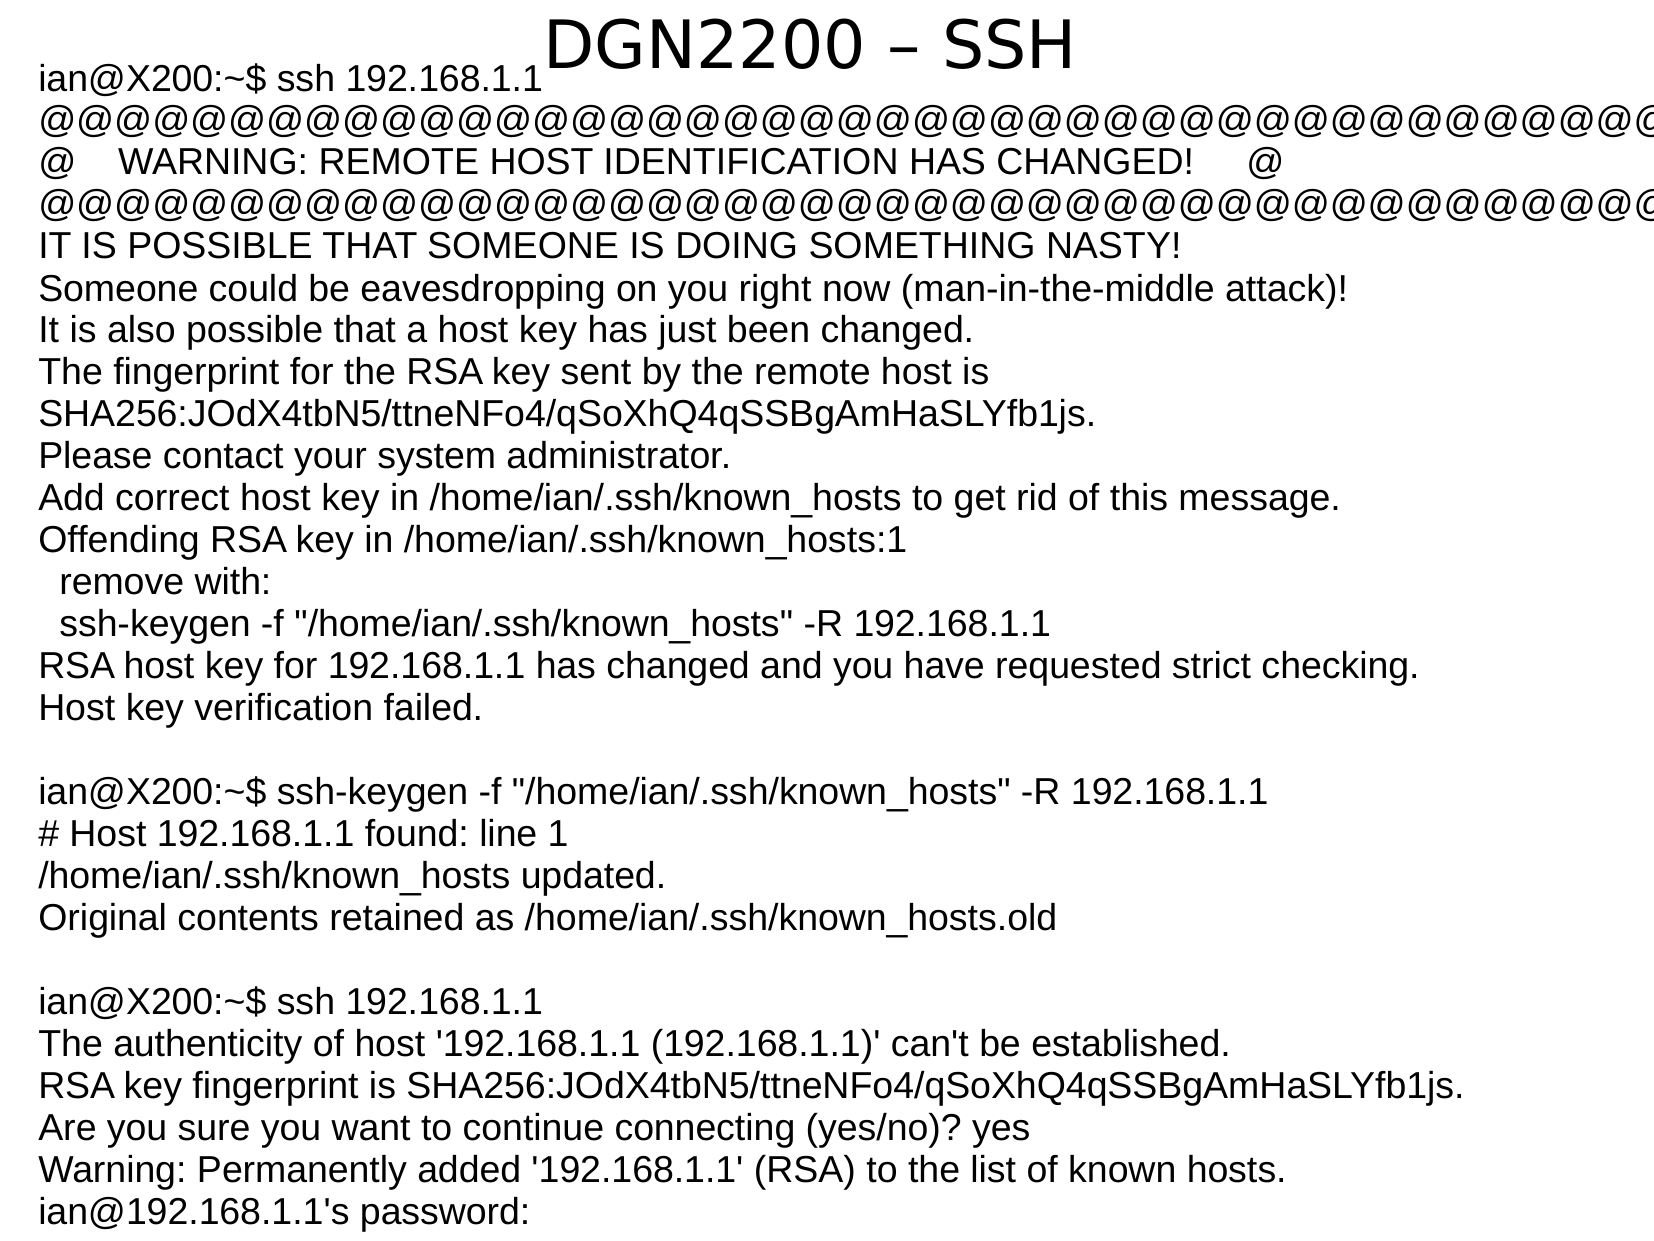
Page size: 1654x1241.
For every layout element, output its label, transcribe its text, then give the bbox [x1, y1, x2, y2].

text_box ian@X200:~$ ssh 192.168.1.1 @@@@@@@@@@@@@@@@@@@@@@@@@@@@@@@@@@@@@@@@@@@@@@@@@@@@@@@@@@@ @ WARNING: REMOTE HOST IDENTIFICATION HAS CHANGED! @ @@@@@@@@@@@@@@@@@@@@@@@@@@@@@@@@@@@@@@@@@@@@@@@@@@@@@@@@@@@ IT IS POSSIBLE THAT SOMEONE IS DOING SOMETHING NASTY! Someone could be eavesdropping on you right now (man-in-the-middle attack)! It is also possible that a host key has just been changed. The fingerprint for the RSA key sent by the remote host is SHA256:JOdX4tbN5/ttneNFo4/qSoXhQ4qSSBgAmHaSLYfb1js. Please contact your system administrator. Add correct host key in /home/ian/.ssh/known_hosts to get rid of this message. Offending RSA key in /home/ian/.ssh/known_hosts:1 remove with: ssh-keygen -f "/home/ian/.ssh/known_hosts" -R 192.168.1.1 RSA host key for 192.168.1.1 has changed and you have requested strict checking. Host key verification failed. ian@X200:~$ ssh-keygen -f "/home/ian/.ssh/known_hosts" -R 192.168.1.1 # Host 192.168.1.1 found: line 1 /home/ian/.ssh/known_hosts updated. Original contents retained as /home/ian/.ssh/known_hosts.old ian@X200:~$ ssh 192.168.1.1 The authenticity of host '192.168.1.1 (192.168.1.1)' can't be established. RSA key fingerprint is SHA256:JOdX4tbN5/ttneNFo4/qSoXhQ4qSSBgAmHaSLYfb1js. Are you sure you want to continue connecting (yes/no)? yes Warning: Permanently added '192.168.1.1' (RSA) to the list of known hosts. ian@192.168.1.1's password: [23, 49, 1654, 1241]
title DGN2200 – SSH [0, 0, 1642, 98]
